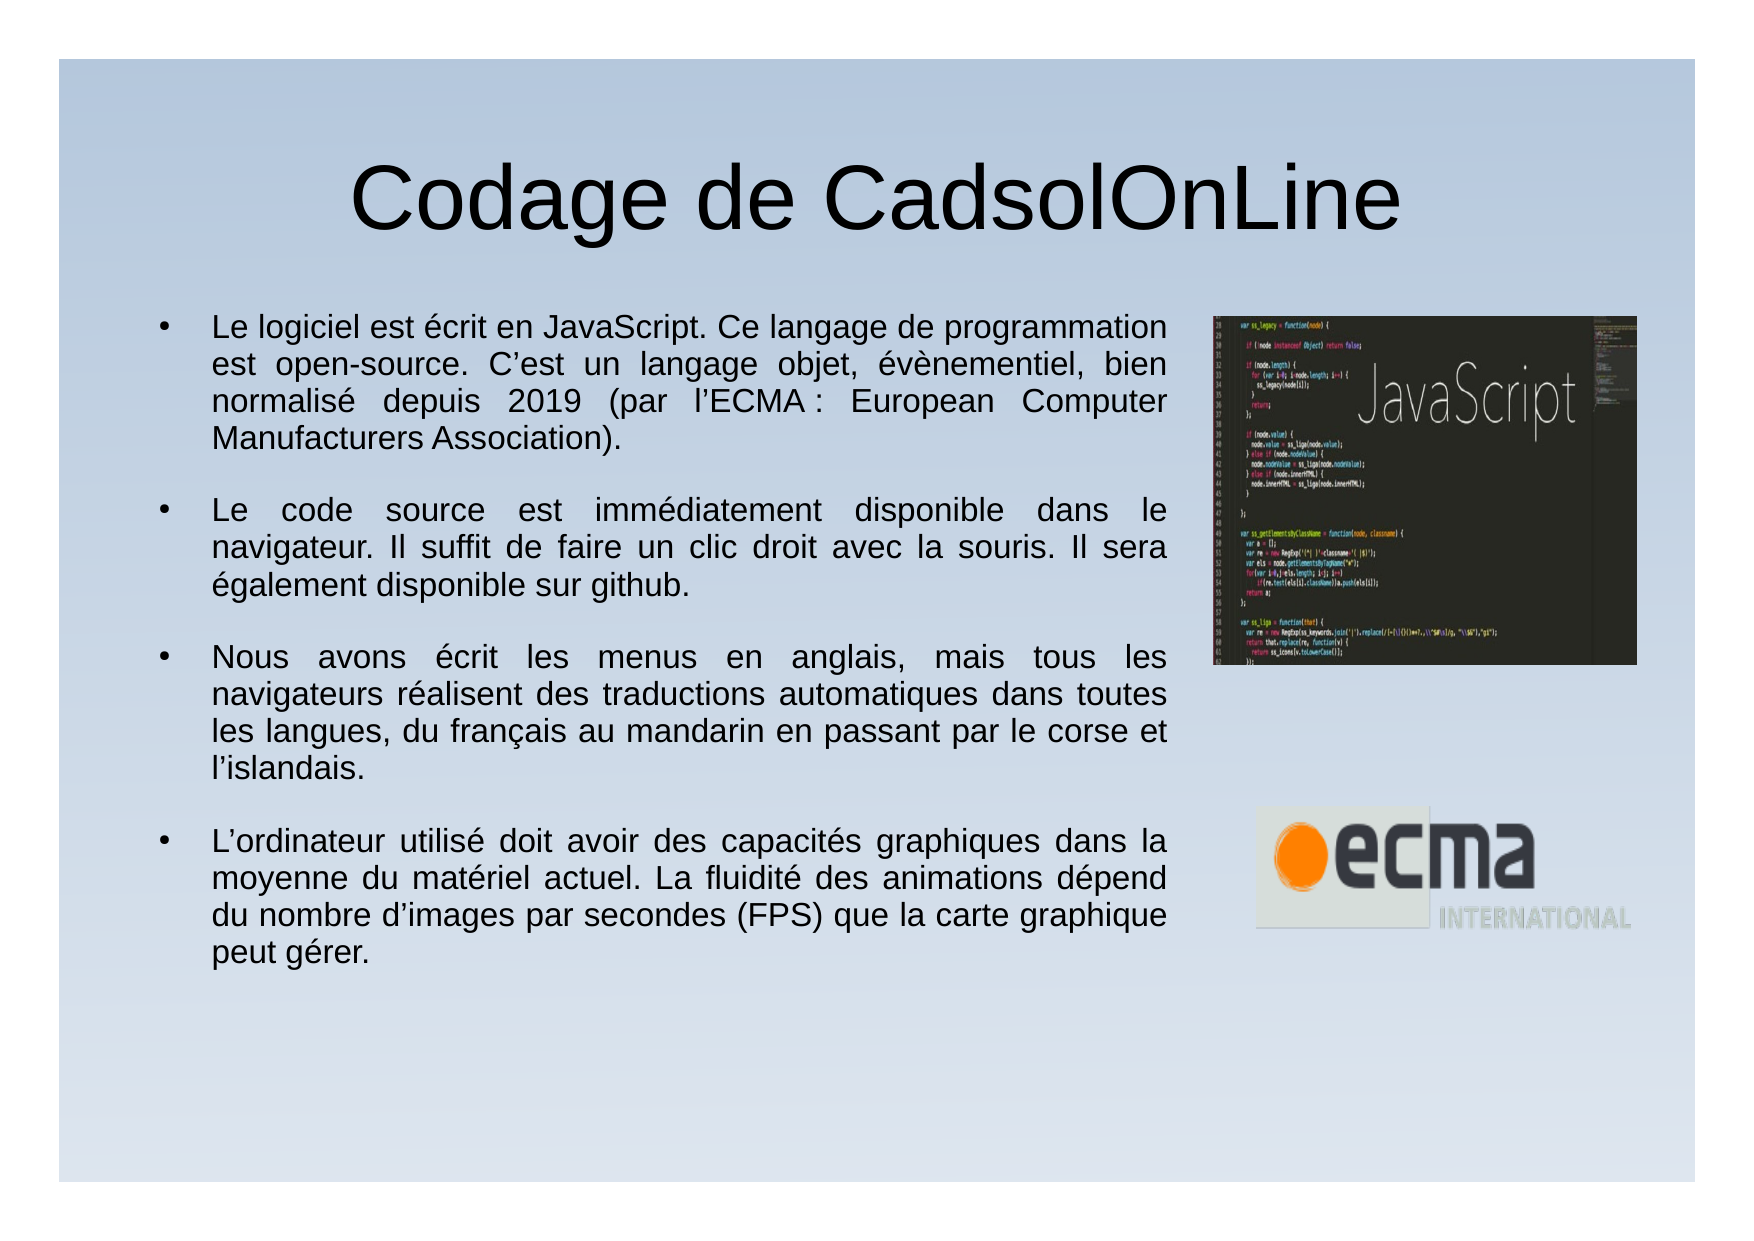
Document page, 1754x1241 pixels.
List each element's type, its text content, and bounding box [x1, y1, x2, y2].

title Codage de CadsolOnLine [140, 103, 1614, 292]
list Le logiciel est écrit en JavaScript. Ce langage de programmation est open-source. C’est un langage objet, évènementiel, bien normalisé depuis 2019 (par l’ECMA : European Computer Manufacturers Association). Le code source est immédiatement disponible dans le navigateur. Il suffit de faire un clic droit avec la souris. Il sera également disponible sur github. Nous avons écrit les menus en anglais, mais tous les navigateurs réalisent des traductions automatiques dans toutes les langues, du français au mandarin en passant par le corse et l’islandais. L’ordinateur utilisé doit avoir des capacités graphiques dans la moyenne du matériel actuel. La fluidité des animations dépend du nombre d’images par secondes (FPS) que la carte graphique peut gérer. [140, 308, 1170, 1128]
picture [1213, 316, 1637, 665]
picture [1256, 806, 1631, 930]
